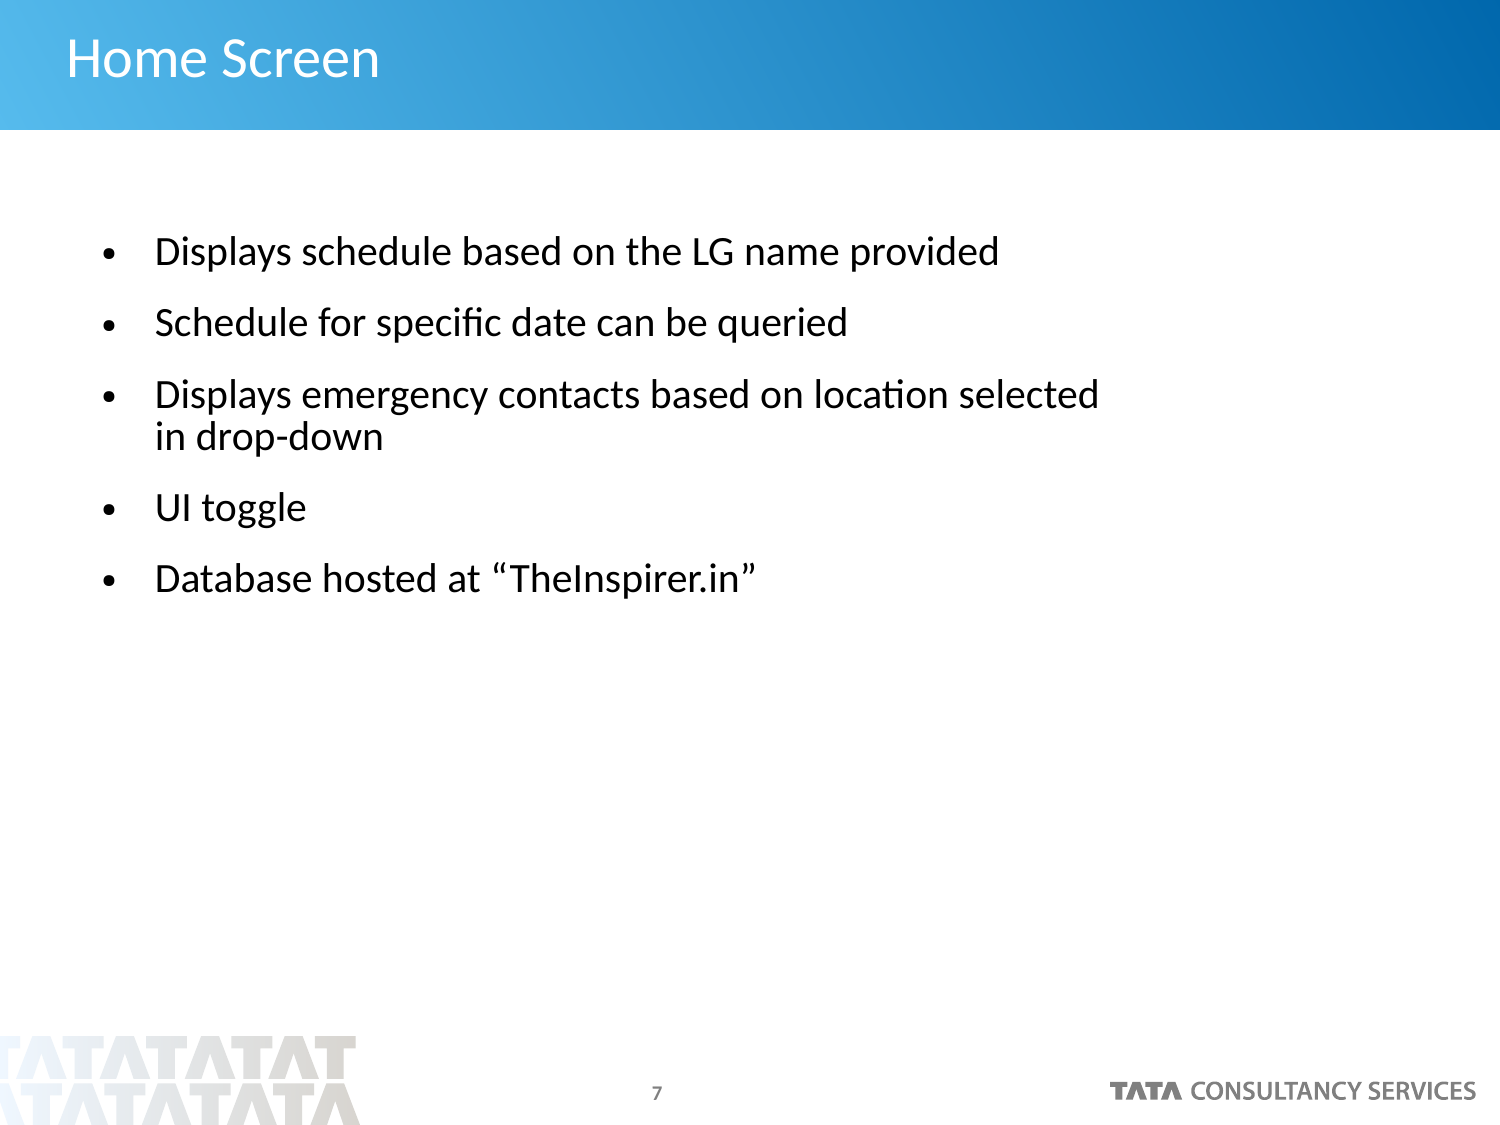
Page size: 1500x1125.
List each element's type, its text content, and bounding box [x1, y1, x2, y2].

title Home Screen [66, 9, 1463, 116]
list Displays schedule based on the LG name provided Schedule for specific date can be queried Displays emergency contacts based on location selected in drop-down UI toggle Database hosted at “TheInspirer.in” [83, 234, 1140, 977]
